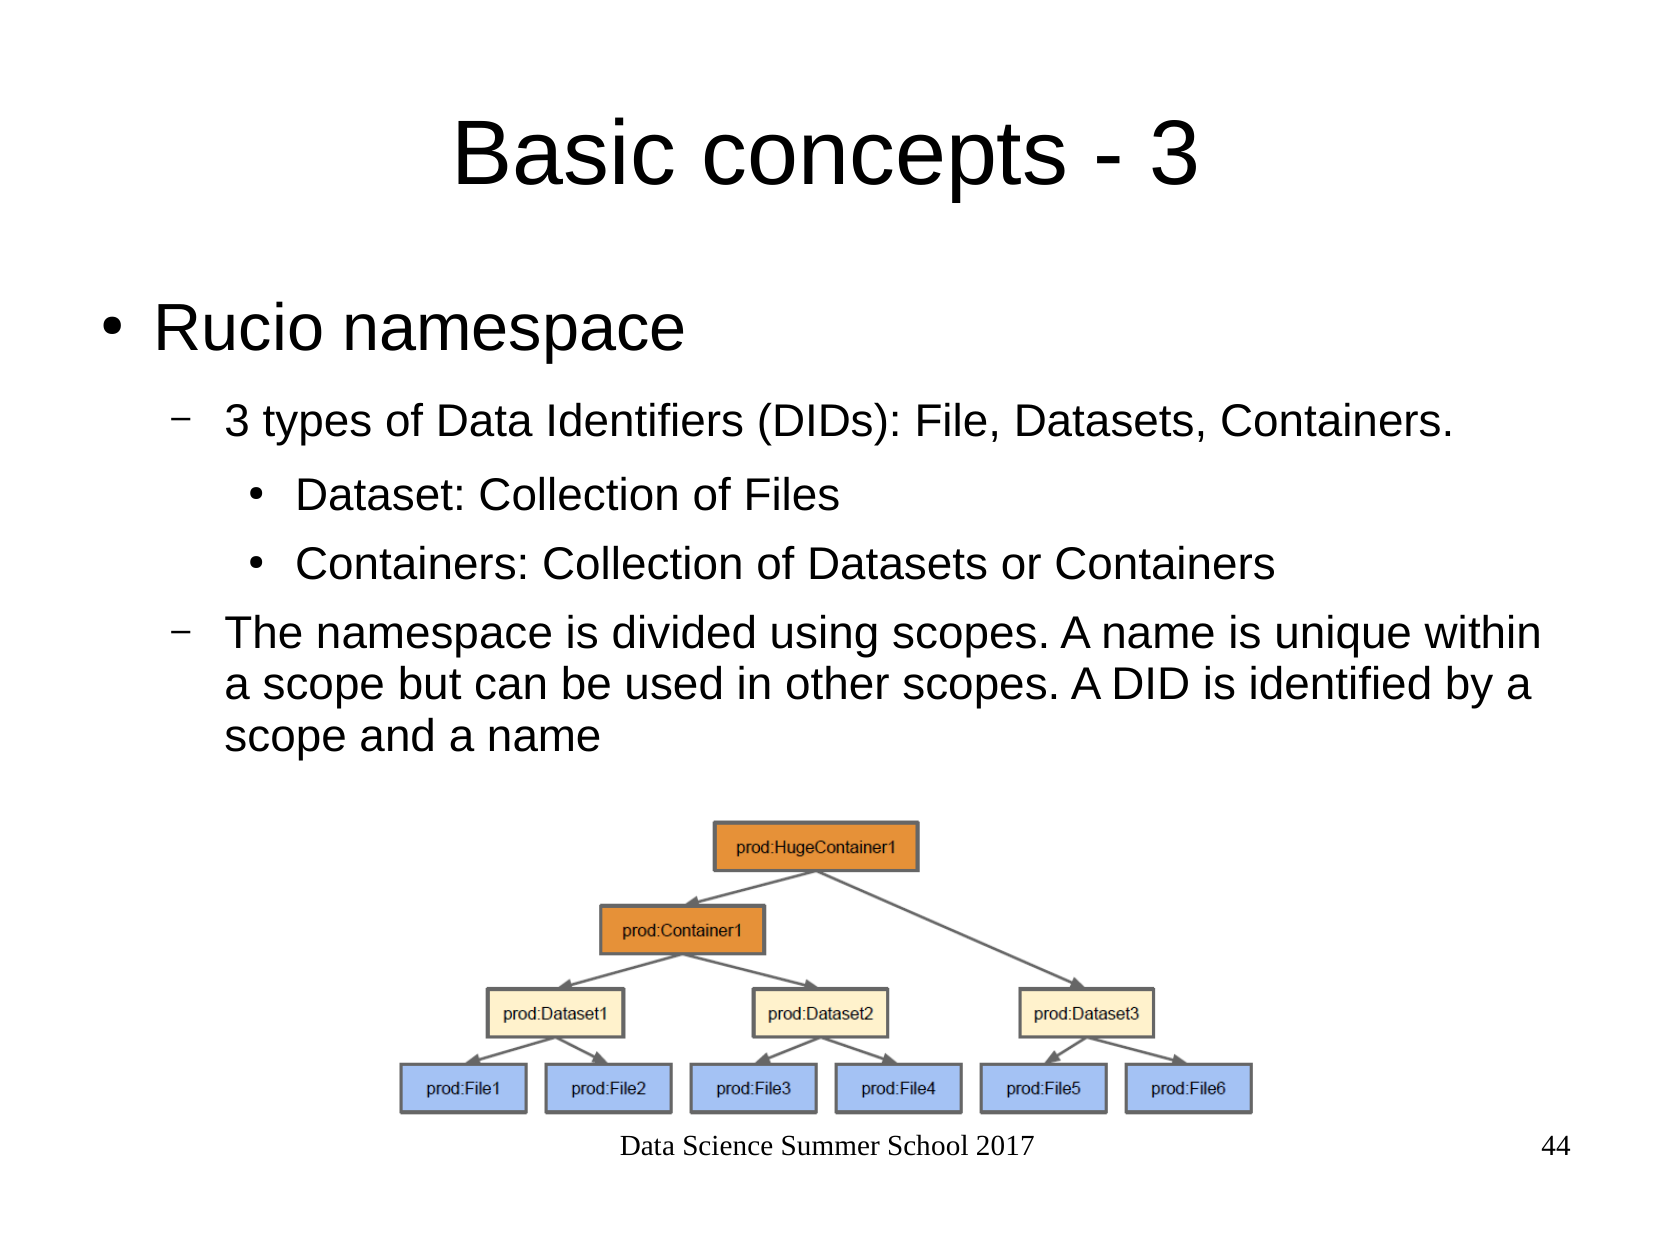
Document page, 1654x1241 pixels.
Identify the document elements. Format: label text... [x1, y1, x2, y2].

title Basic concepts - 3 [82, 49, 1571, 257]
picture [368, 809, 1276, 1127]
list Rucio namespace 3 types of Data Identifiers (DIDs): File, Datasets, Containers. Dataset: Collection of Files Containers: Collection of Datasets or Containers The namespace is divided using scopes. A name is unique within a scope but can be used in other scopes. A DID is identified by a scope and a name [82, 290, 1561, 1201]
